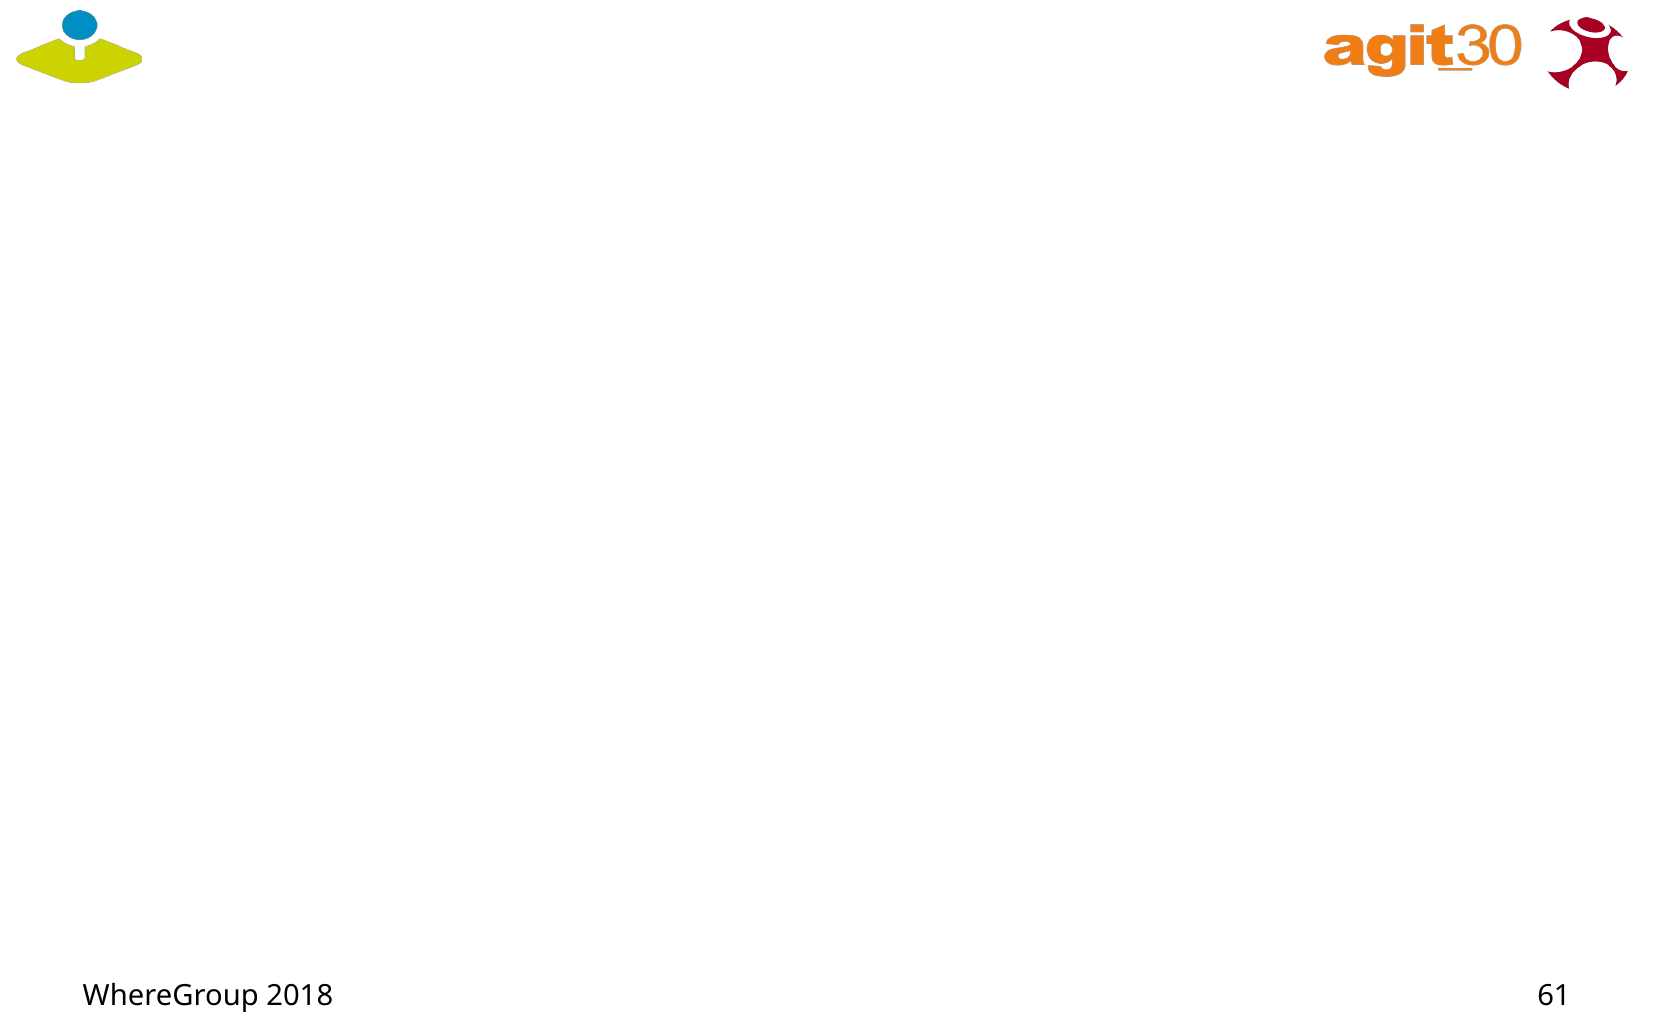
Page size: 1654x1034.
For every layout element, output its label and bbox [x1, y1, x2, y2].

picture [16, 10, 142, 83]
picture [1322, 21, 1524, 79]
picture [1547, 17, 1628, 89]
